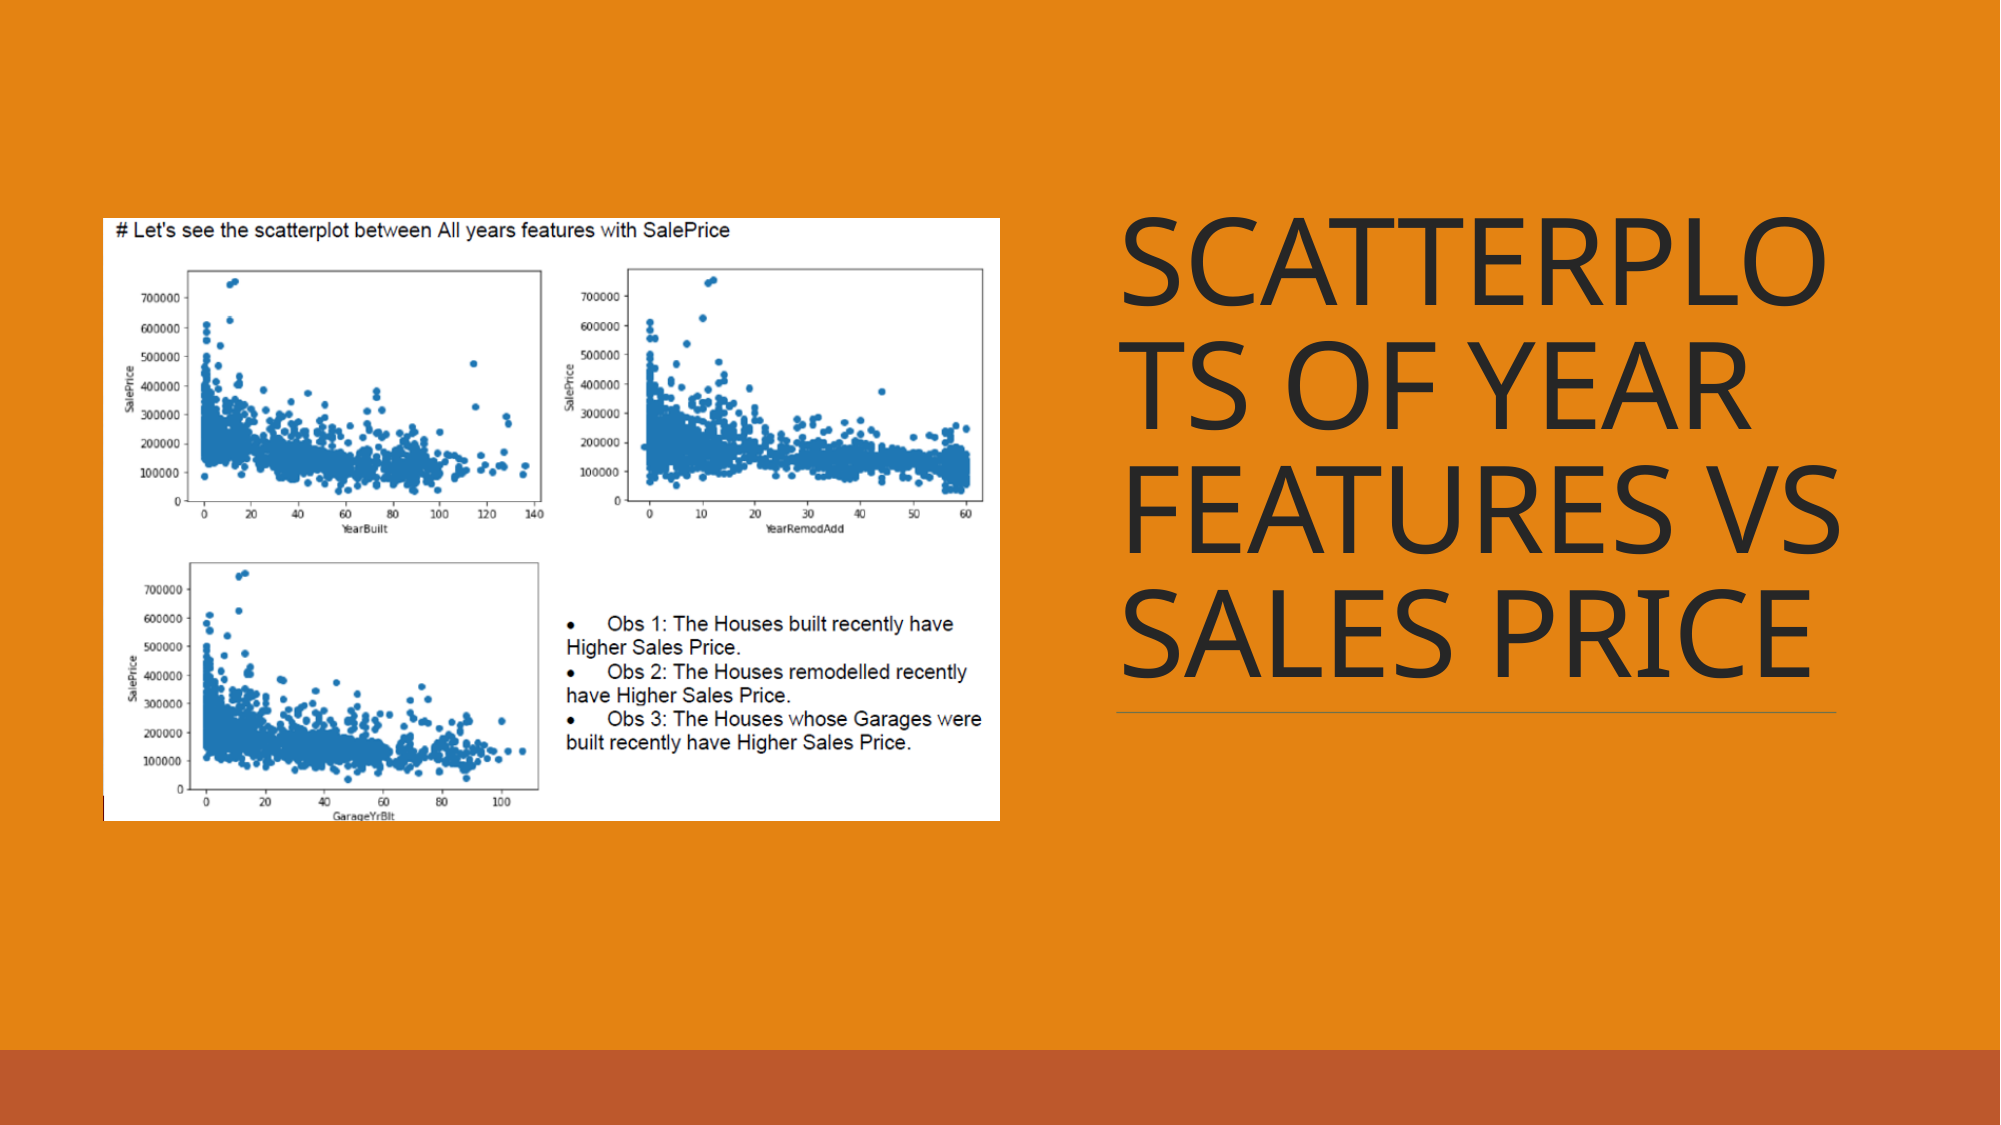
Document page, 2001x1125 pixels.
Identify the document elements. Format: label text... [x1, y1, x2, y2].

picture [103, 218, 1000, 821]
text_box [0, 0, 2000, 1125]
title Scatterplots of Year Features vs Sales Price [1103, 104, 1894, 710]
